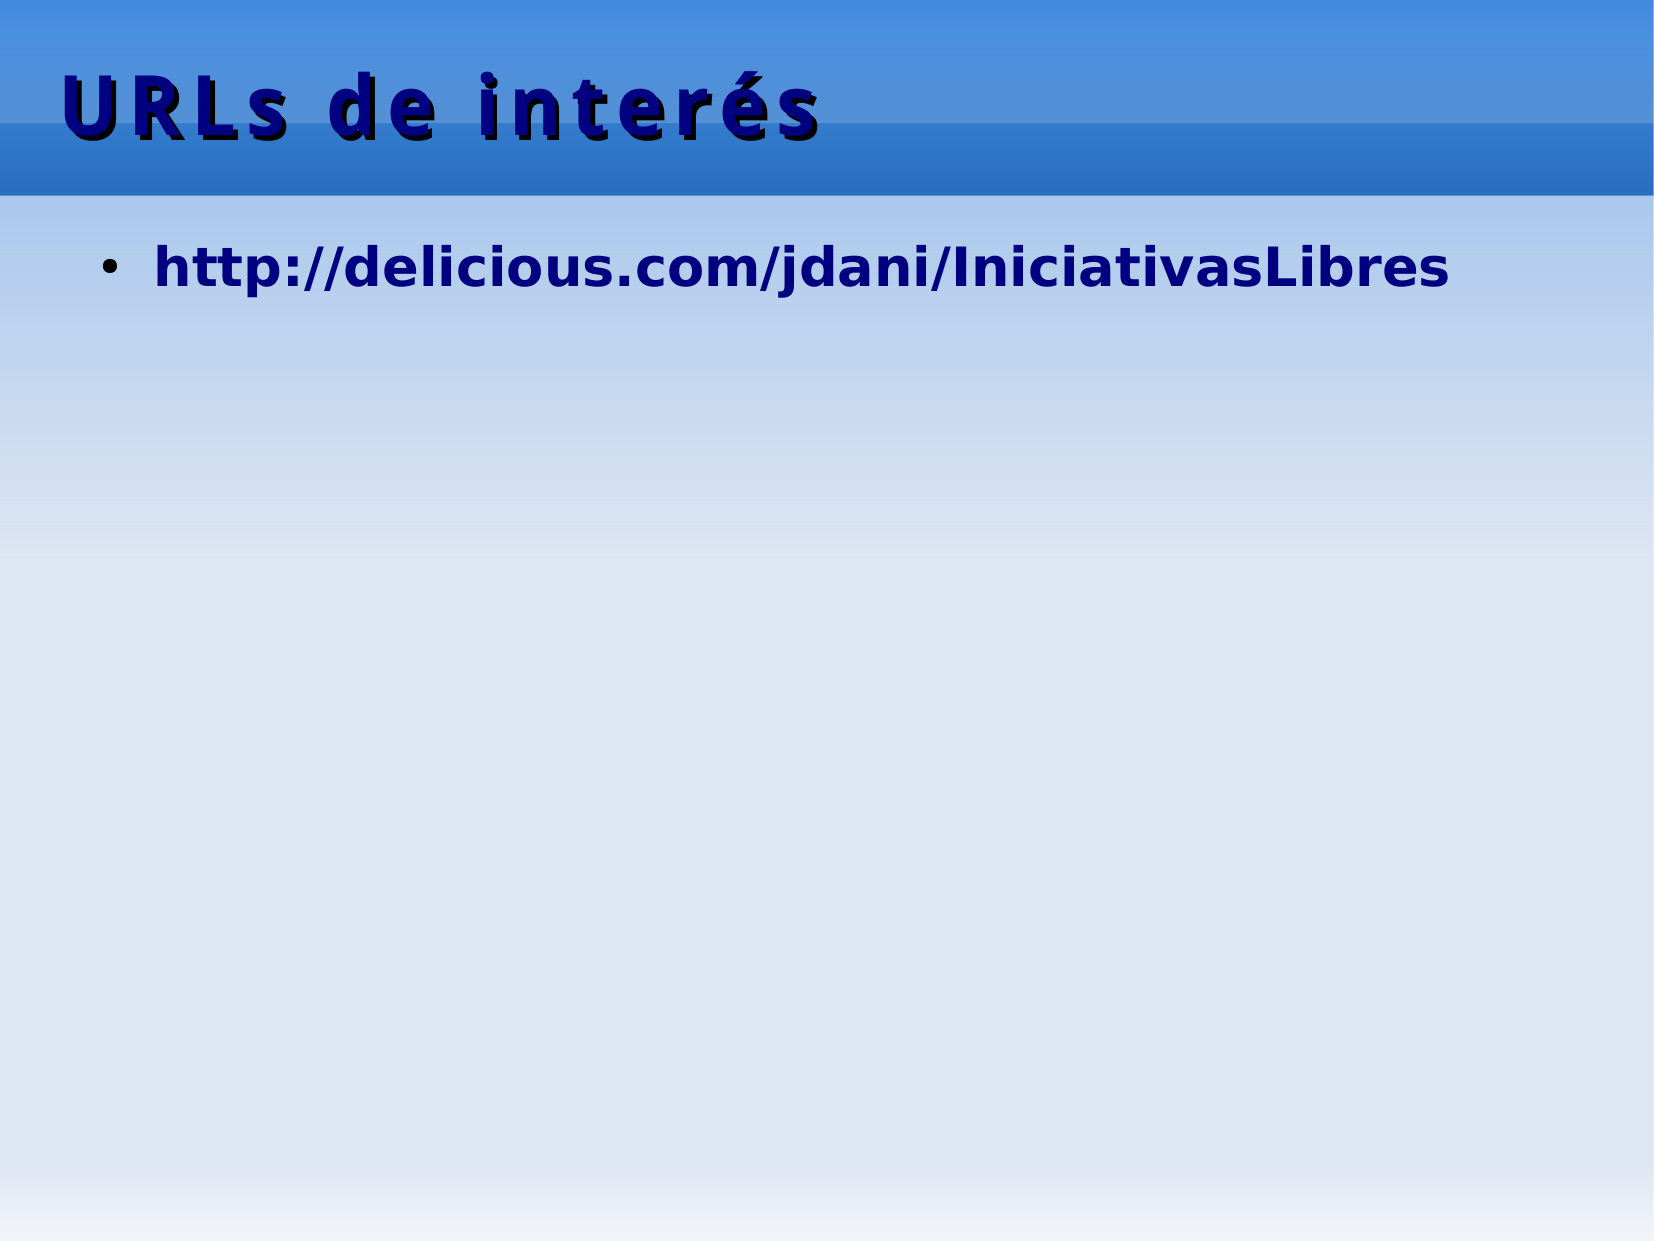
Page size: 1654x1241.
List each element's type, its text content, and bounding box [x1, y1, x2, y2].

list http://delicious.com/jdani/IniciativasLibres [82, 236, 1565, 1094]
title URLs de interés [59, 29, 1654, 178]
picture [0, 0, 1654, 1241]
